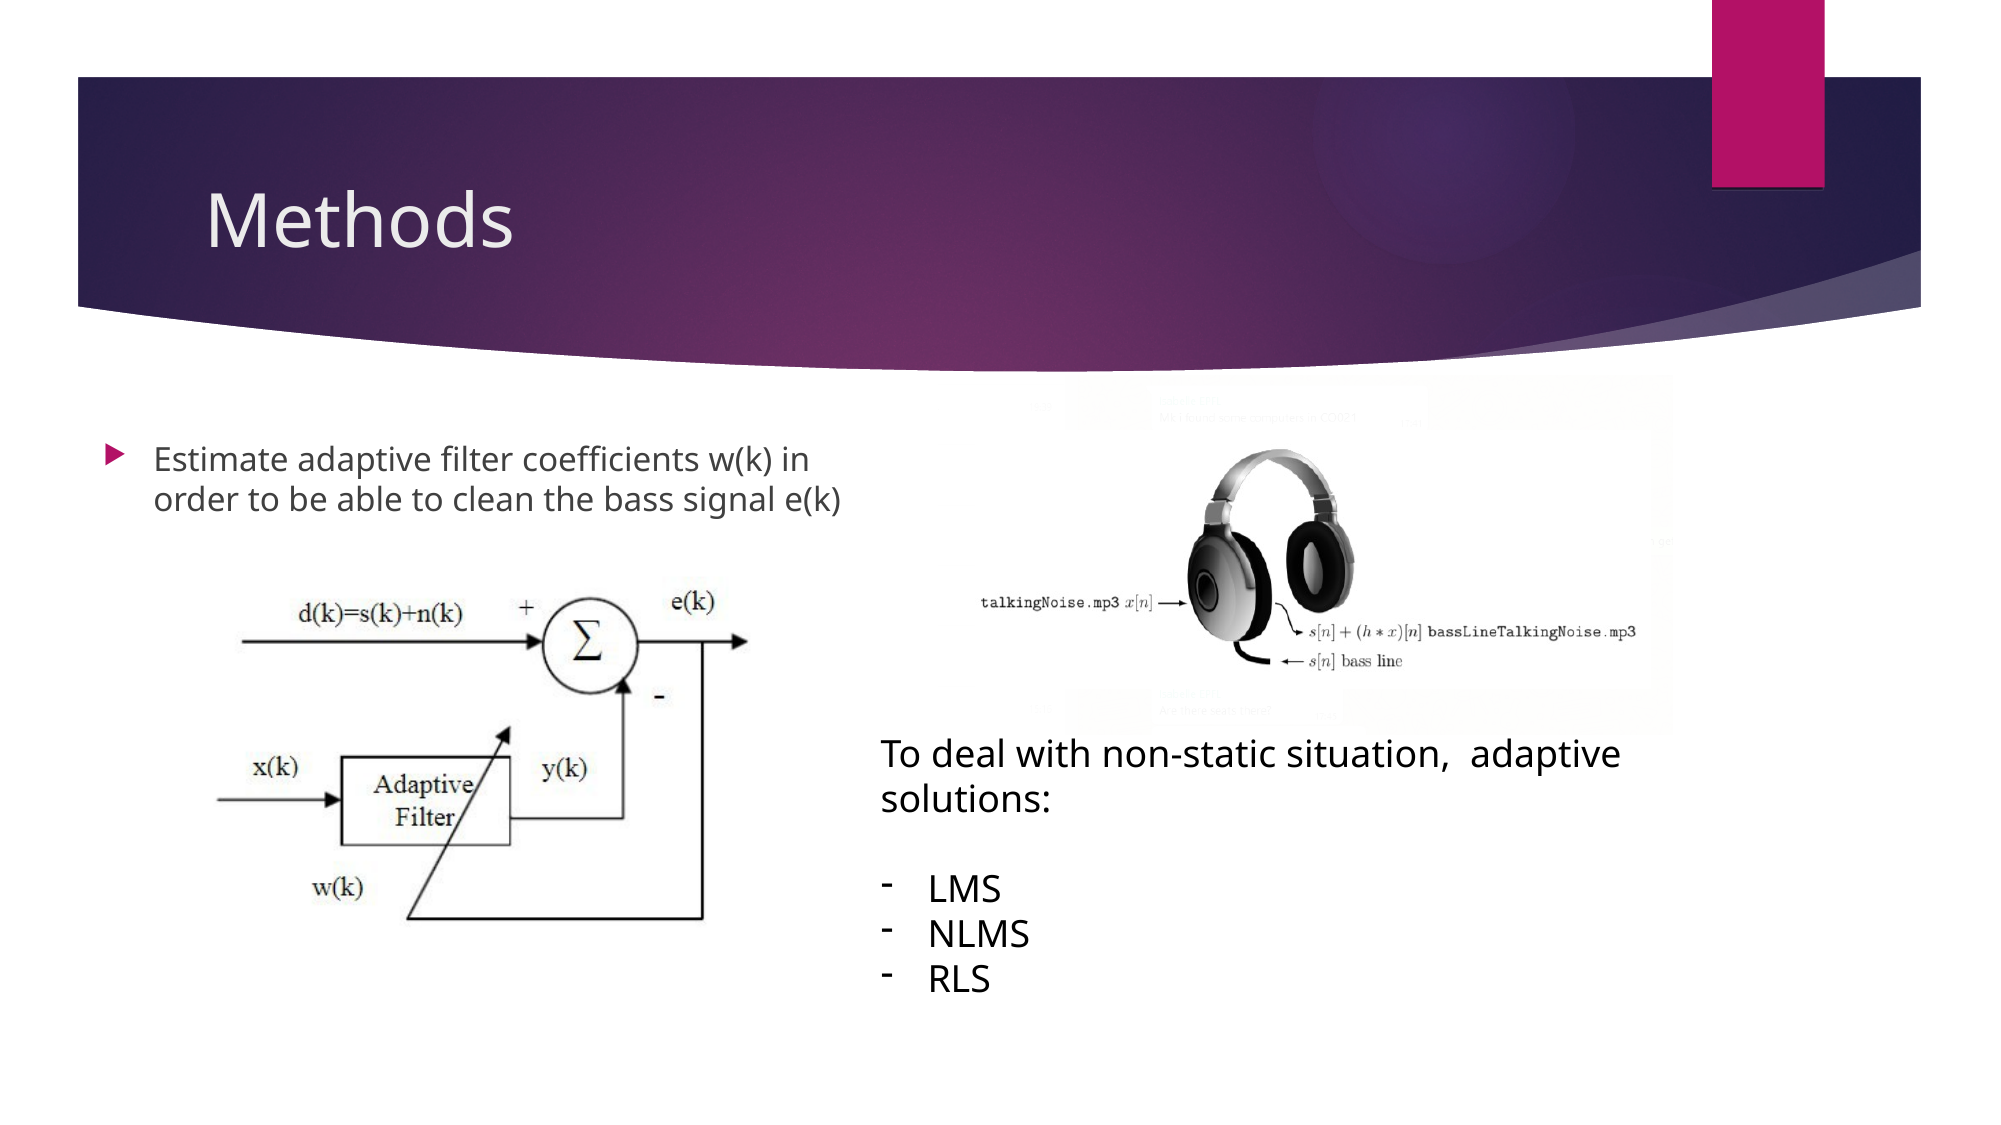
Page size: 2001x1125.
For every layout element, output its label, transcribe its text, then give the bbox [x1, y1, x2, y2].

text_box To deal with non-static situation, adaptive solutions: LMS NLMS RLS [865, 722, 1666, 1008]
picture [160, 555, 808, 960]
picture [938, 375, 1673, 735]
title Methods [189, 159, 1627, 276]
picture [79, 78, 1920, 371]
list Estimate adaptive filter coefficients w(k) in order to be able to clean the bass signal e(k) [88, 431, 880, 556]
